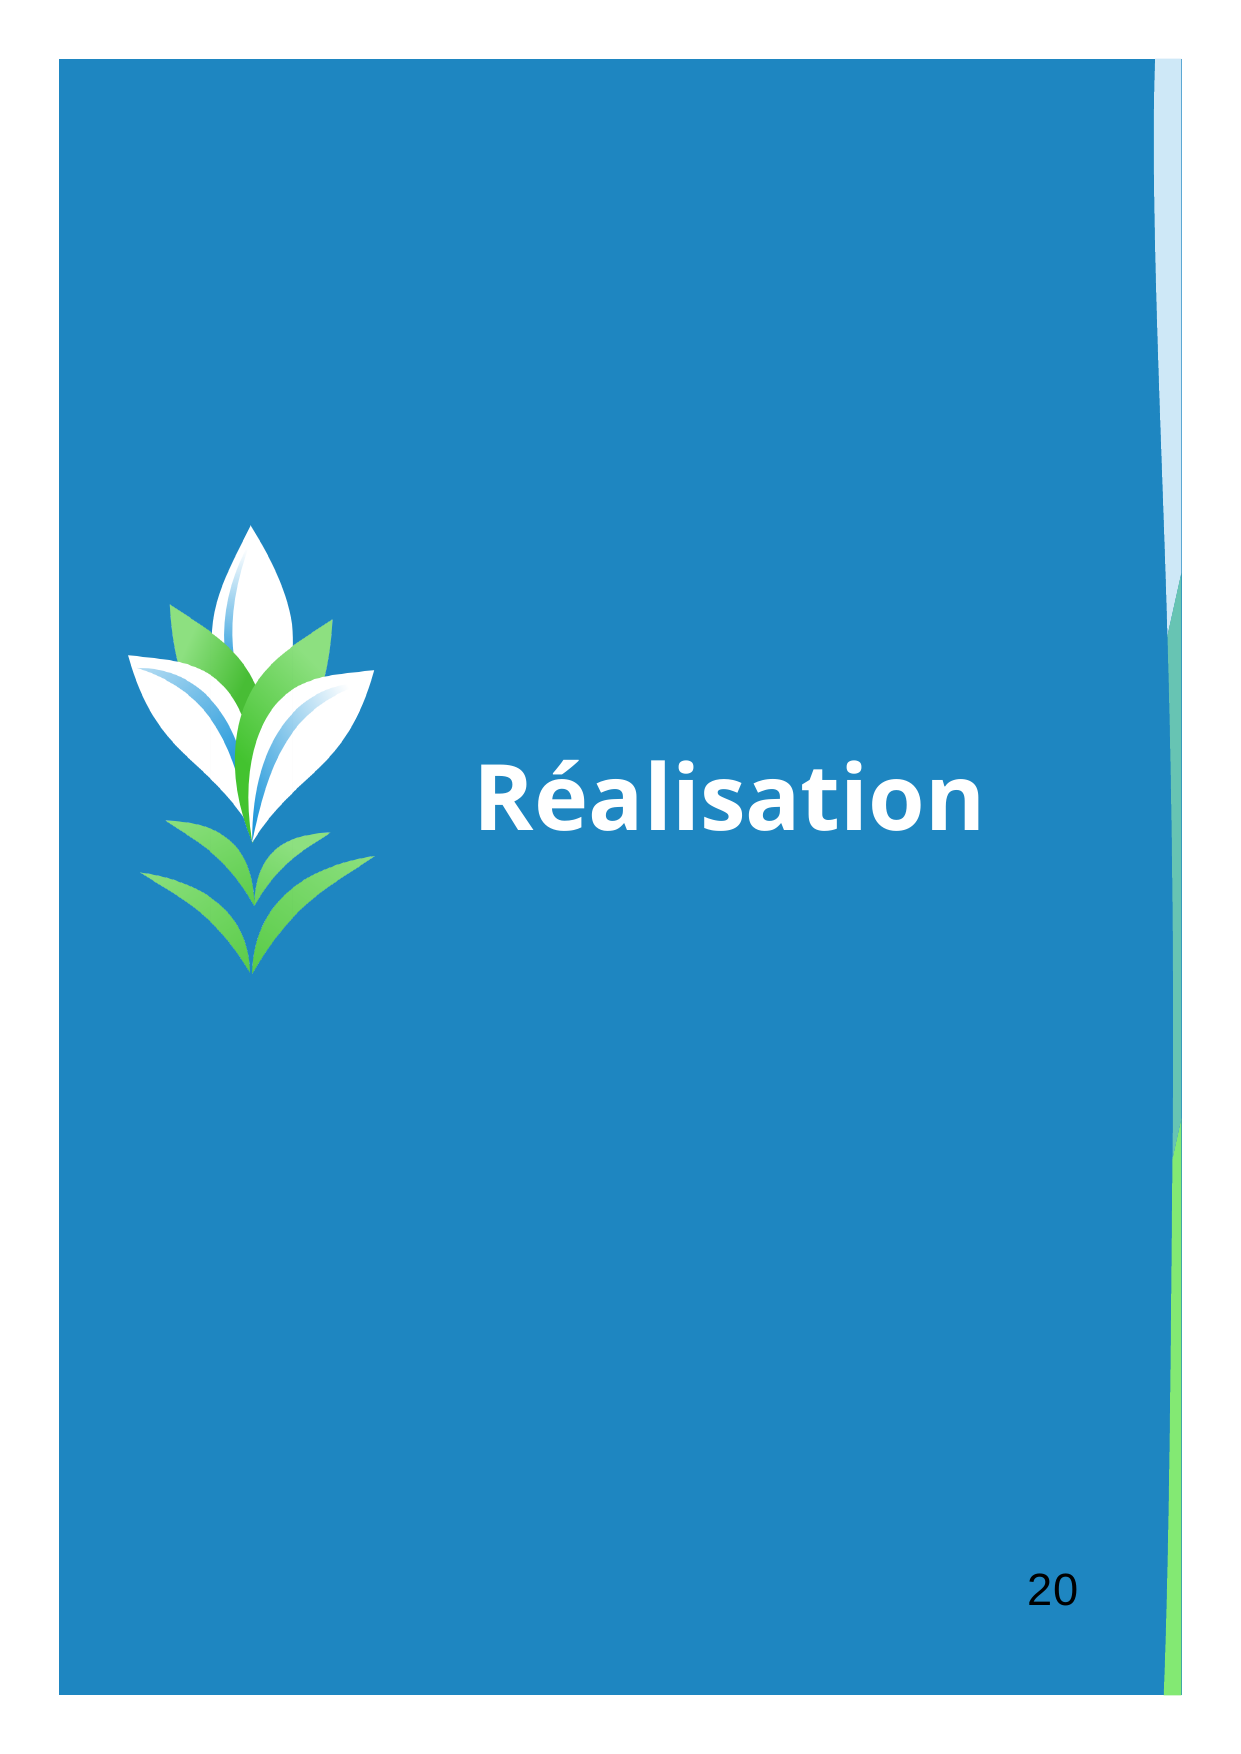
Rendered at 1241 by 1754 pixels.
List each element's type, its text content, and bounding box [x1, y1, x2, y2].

text_box <numéro> [1013, 1556, 1241, 1681]
text_box Réalisation [459, 730, 1122, 856]
picture [128, 525, 375, 974]
